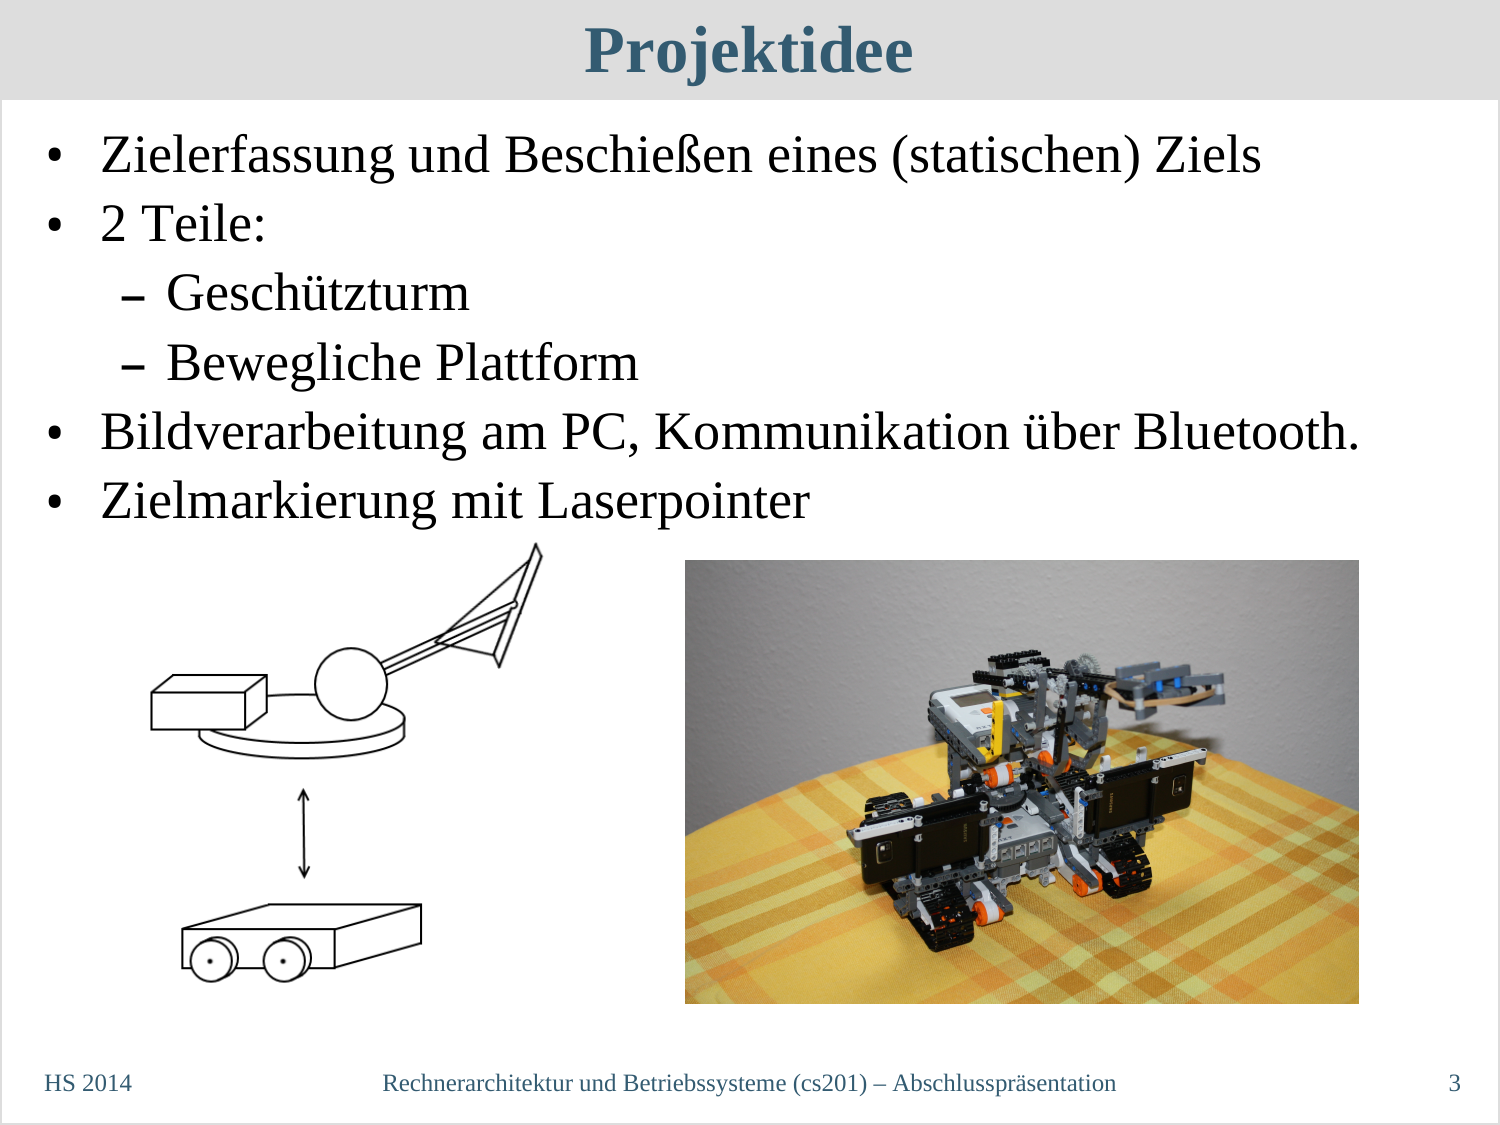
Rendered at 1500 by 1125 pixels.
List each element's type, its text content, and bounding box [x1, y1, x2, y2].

text_box <Nummer> [1375, 1058, 1477, 1097]
list Zielerfassung und Beschießen eines (statischen) Ziels 2 Teile: Geschützturm Bewegliche Plattform Bildverarbeitung am PC, Kommunikation über Bluetooth. Zielmarkierung mit Laserpointer [29, 116, 1480, 1004]
text_box HS 2014 [29, 1058, 195, 1097]
picture [685, 560, 1359, 1004]
text_box Rechnerarchitektur und Betriebssysteme (cs201) – Abschlusspräsentation [300, 1058, 1201, 1107]
picture [133, 531, 562, 996]
title Projektidee [0, 0, 1500, 100]
